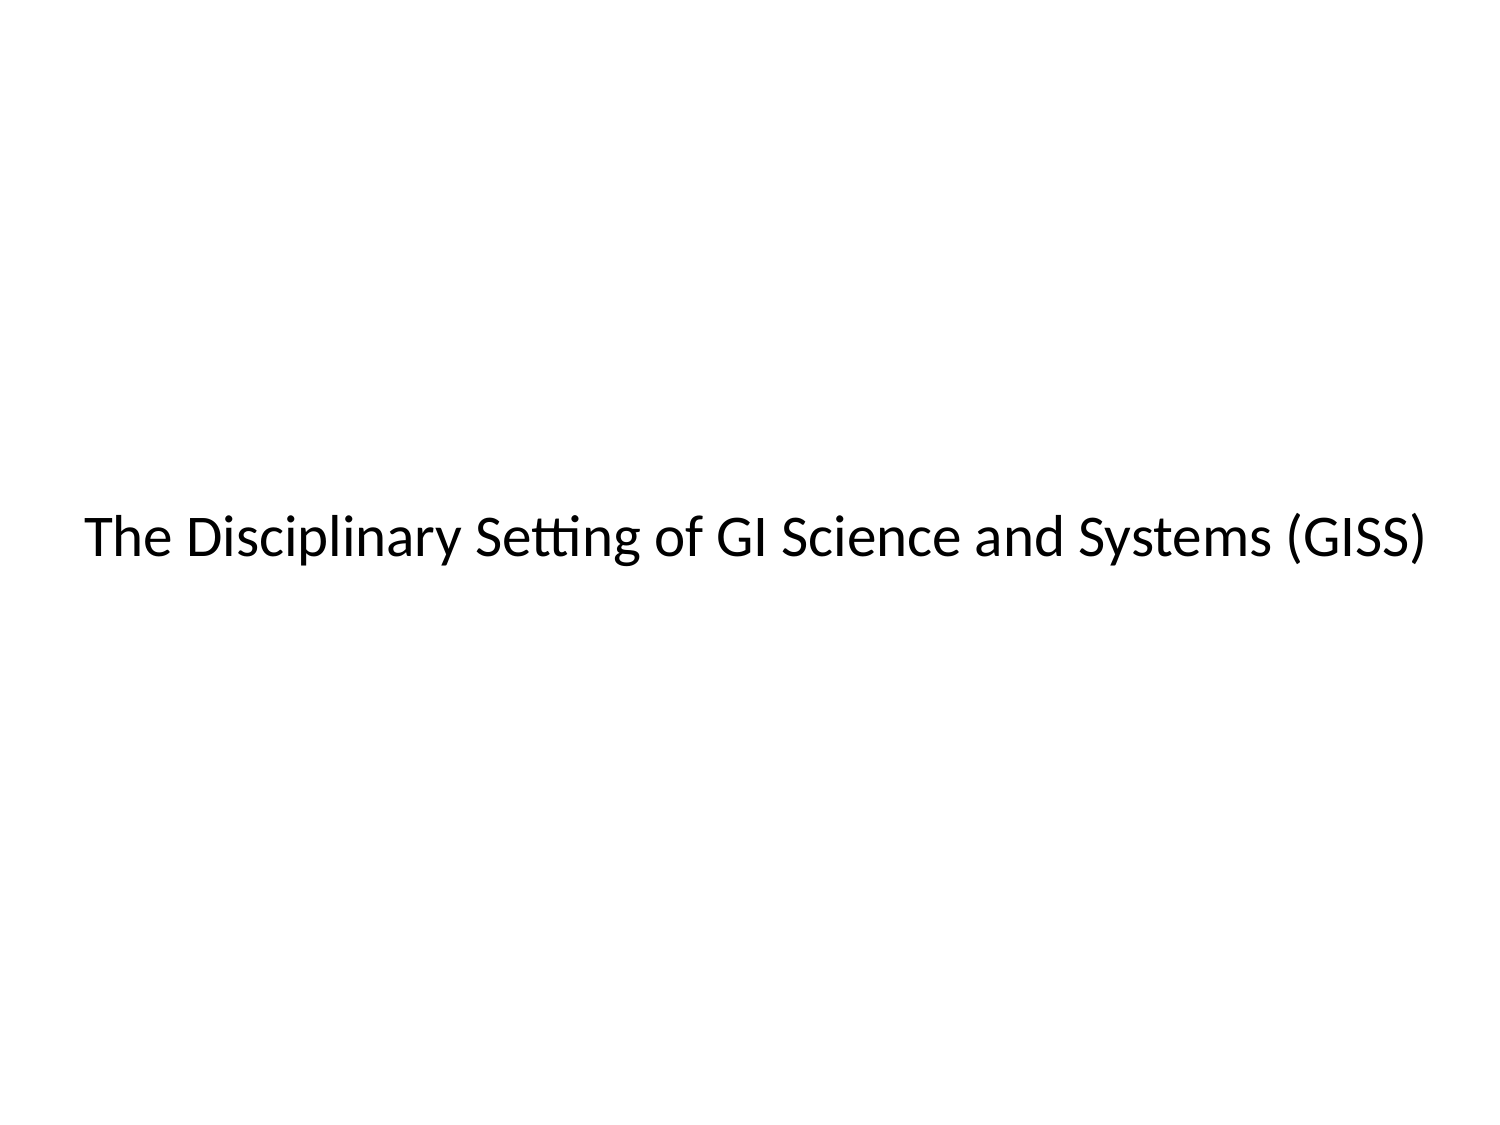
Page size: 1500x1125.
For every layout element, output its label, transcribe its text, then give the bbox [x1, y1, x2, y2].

title The Disciplinary Setting of GI Science and Systems (GISS) [29, 468, 1483, 598]
